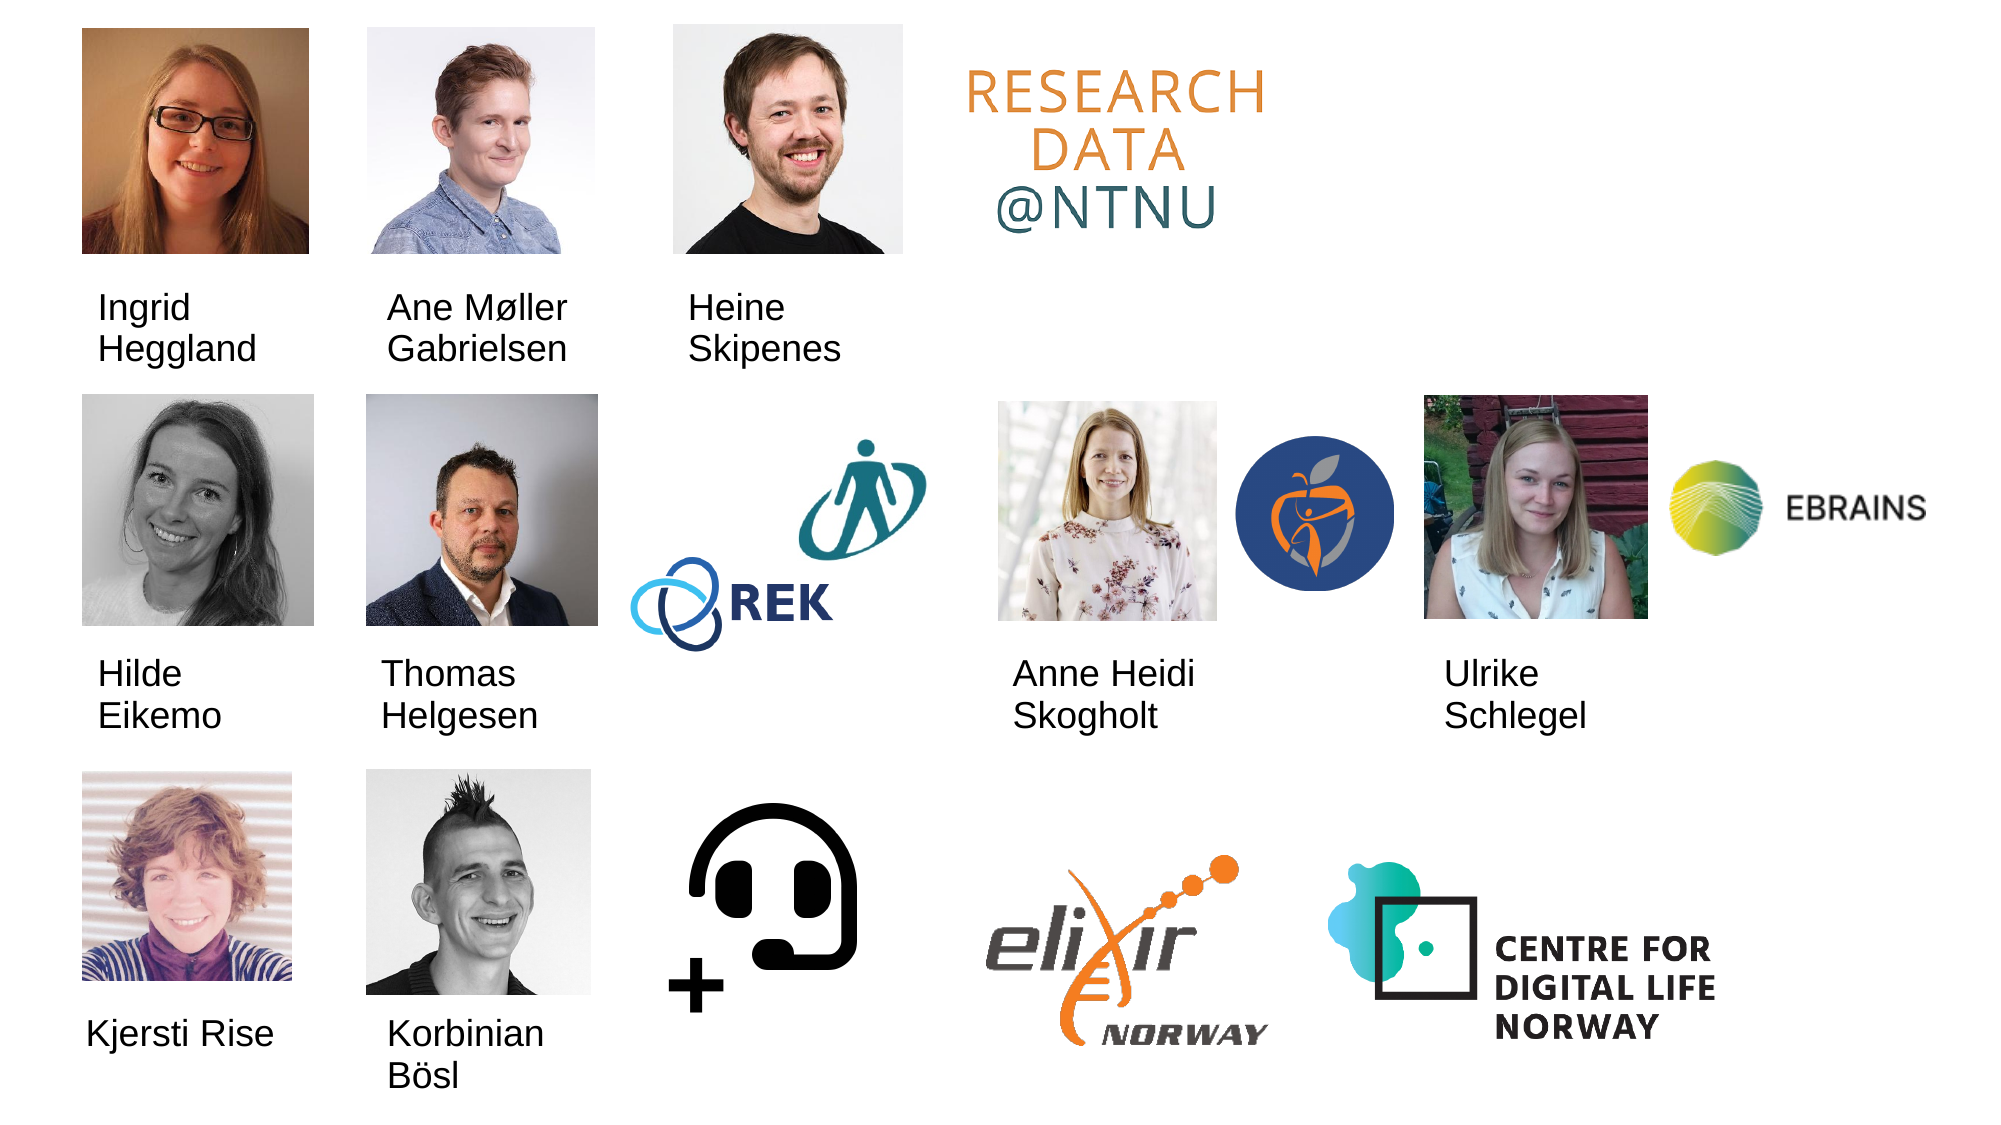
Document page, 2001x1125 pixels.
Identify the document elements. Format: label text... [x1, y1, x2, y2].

picture [367, 27, 595, 254]
text_box + [649, 897, 739, 1025]
picture [1328, 862, 1720, 1045]
picture [366, 394, 598, 626]
picture [82, 28, 309, 254]
text_box Ingrid Heggland [82, 278, 319, 420]
text_box Heine Skipenes [673, 278, 910, 420]
text_box Ulrike Schlegel [1429, 644, 1666, 786]
picture [689, 803, 857, 970]
text_box Korbinian Bösl [372, 1004, 609, 1125]
picture [1235, 436, 1394, 591]
picture [1424, 395, 1648, 619]
text_box Anne Heidi Skogholt [998, 644, 1235, 786]
picture [998, 401, 1217, 621]
picture [673, 24, 903, 254]
picture [625, 438, 928, 668]
text_box Hilde Eikemo [82, 644, 319, 786]
text_box Thomas Helgesen [366, 644, 603, 786]
picture [82, 394, 314, 626]
picture [1669, 460, 1926, 556]
picture [986, 855, 1269, 1046]
text_box Ane Møller Gabrielsen [372, 278, 609, 420]
text_box Kjersti Rise [70, 1004, 308, 1125]
picture [82, 771, 292, 981]
picture [366, 769, 591, 995]
picture [963, 62, 1270, 243]
